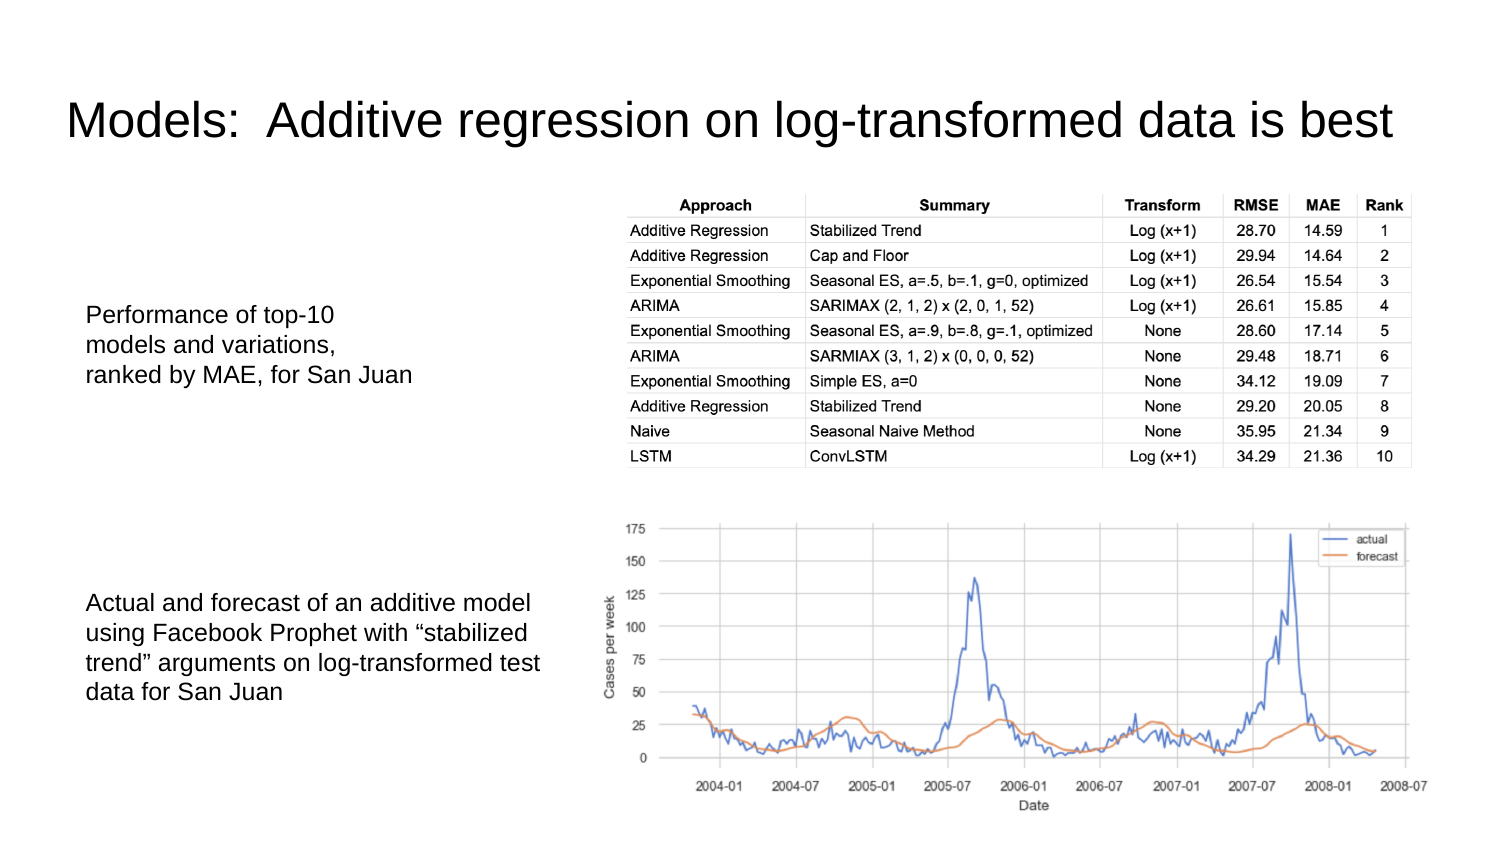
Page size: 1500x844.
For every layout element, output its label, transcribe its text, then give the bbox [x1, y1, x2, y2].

text_box Performance of top-10 models and variations, ranked by MAE, for San Juan [70, 296, 578, 391]
picture [627, 194, 1412, 468]
text_box Actual and forecast of an additive model using Facebook Prophet with “stabilized trend” arguments on log-transformed test data for San Juan [70, 579, 578, 713]
picture [590, 516, 1435, 824]
title Models: Additive regression on log-transformed data is best [51, 72, 1449, 167]
